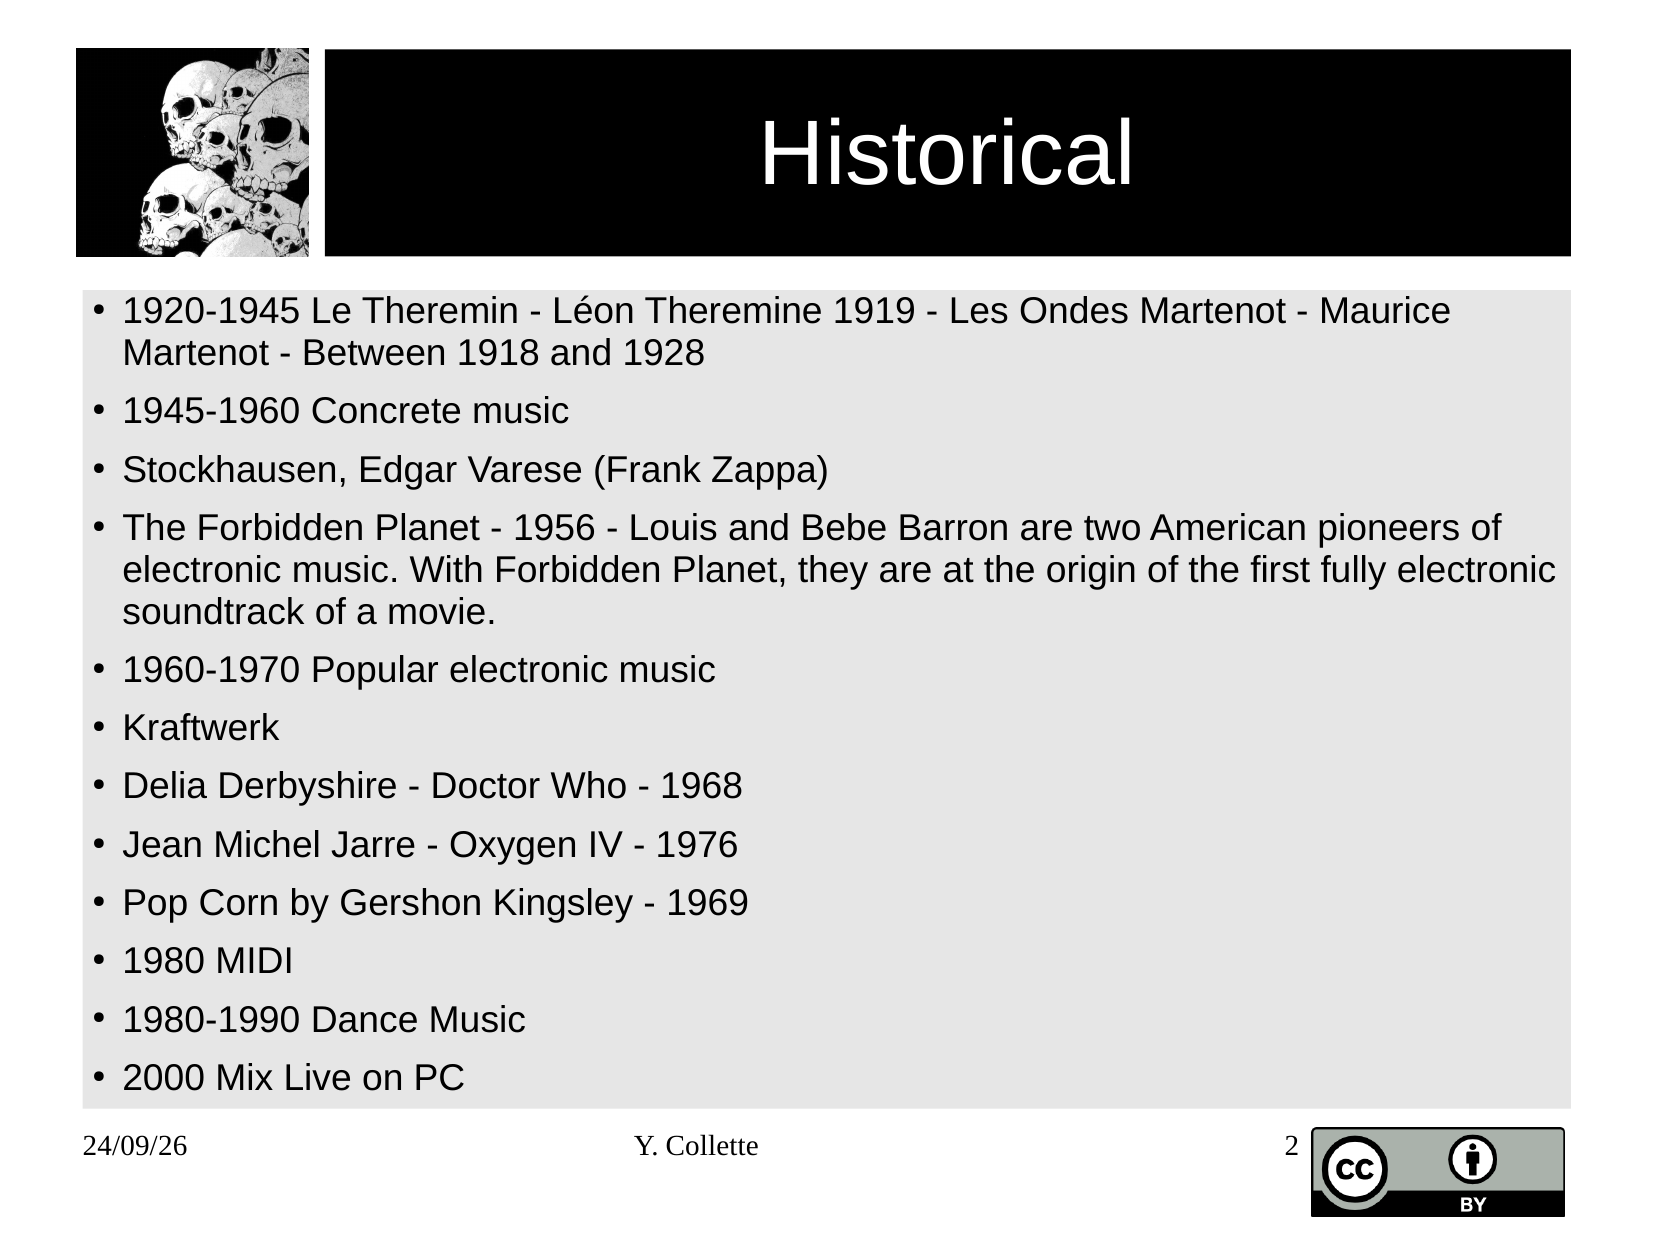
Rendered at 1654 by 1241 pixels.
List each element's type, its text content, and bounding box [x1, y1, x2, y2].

list 1920-1945 Le Theremin - Léon Theremine 1919 - Les Ondes Martenot - Maurice Martenot - Between 1918 and 1928 1945-1960 Concrete music Stockhausen, Edgar Varese (Frank Zappa) The Forbidden Planet - 1956 - Louis and Bebe Barron are two American pioneers of electronic music. With Forbidden Planet, they are at the origin of the first fully electronic soundtrack of a movie. 1960-1970 Popular electronic music Kraftwerk Delia Derbyshire - Doctor Who - 1968 Jean Michel Jarre - Oxygen IV - 1976 Pop Corn by Gershon Kingsley - 1969 1980 MIDI 1980-1990 Dance Music 2000 Mix Live on PC [82, 290, 1571, 1109]
picture [1311, 1127, 1565, 1217]
title Historical [324, 49, 1571, 257]
picture [76, 48, 309, 257]
